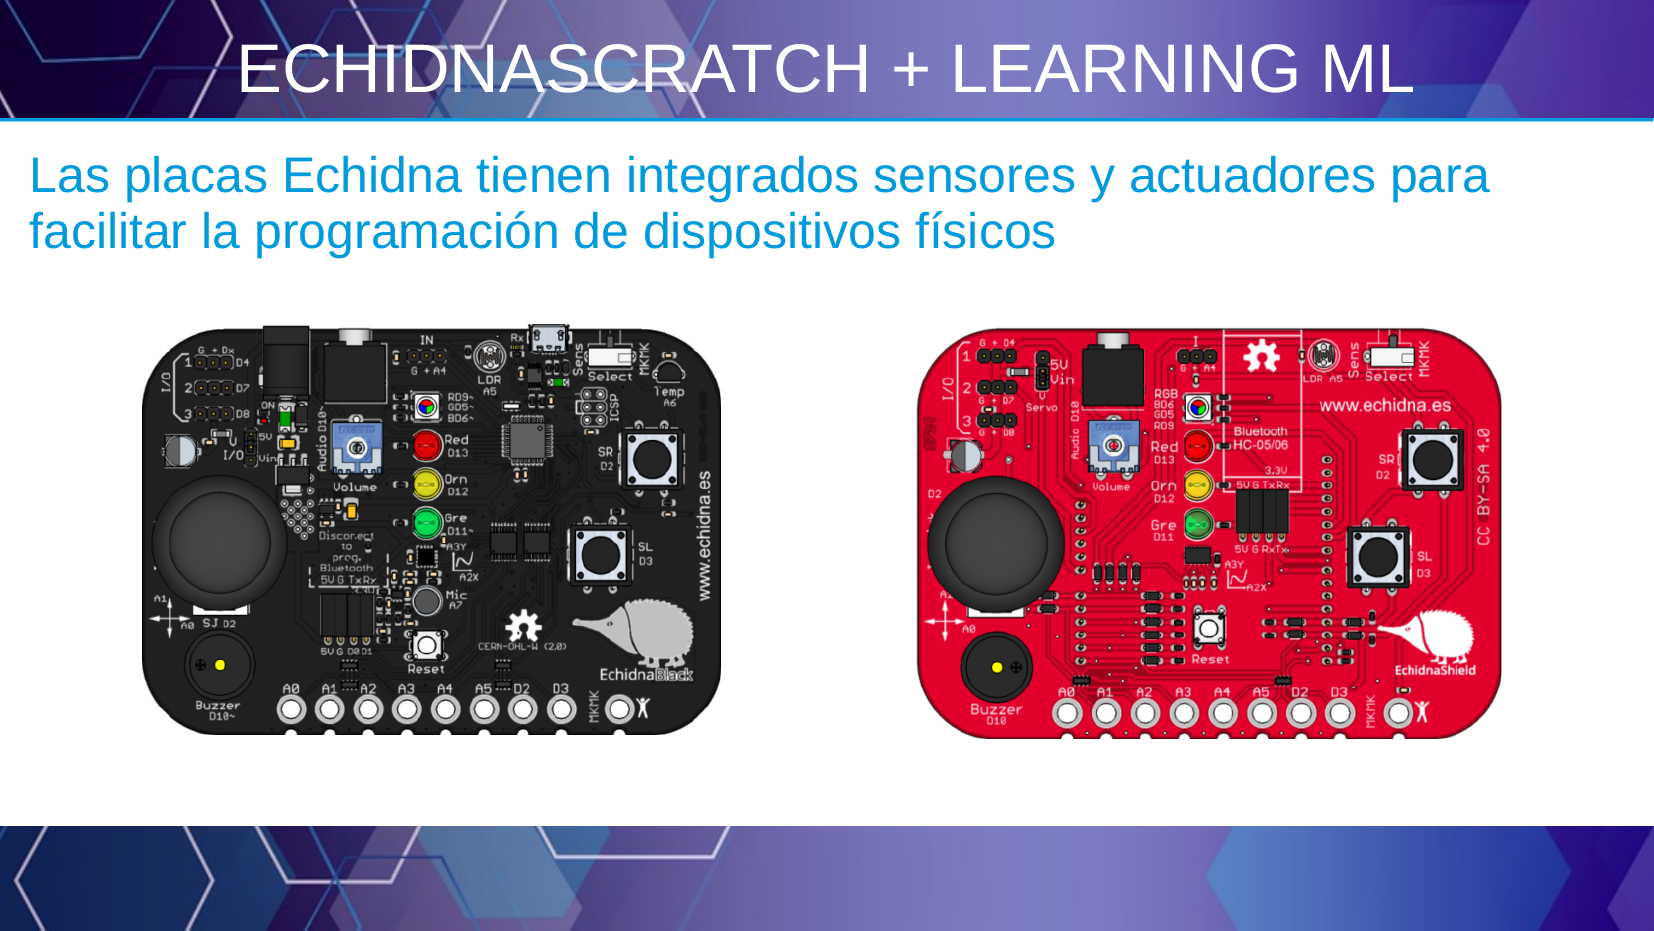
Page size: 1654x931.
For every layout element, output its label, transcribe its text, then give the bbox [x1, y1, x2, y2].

picture [0, 0, 1654, 117]
picture [915, 327, 1502, 739]
picture [142, 324, 721, 735]
title ECHIDNASCRATCH + LEARNING ML [59, 29, 1595, 108]
picture [0, 826, 1654, 931]
list Las placas Echidna tienen integrados sensores y actuadores para facilitar la programación de dispositivos físicos [29, 147, 1595, 739]
